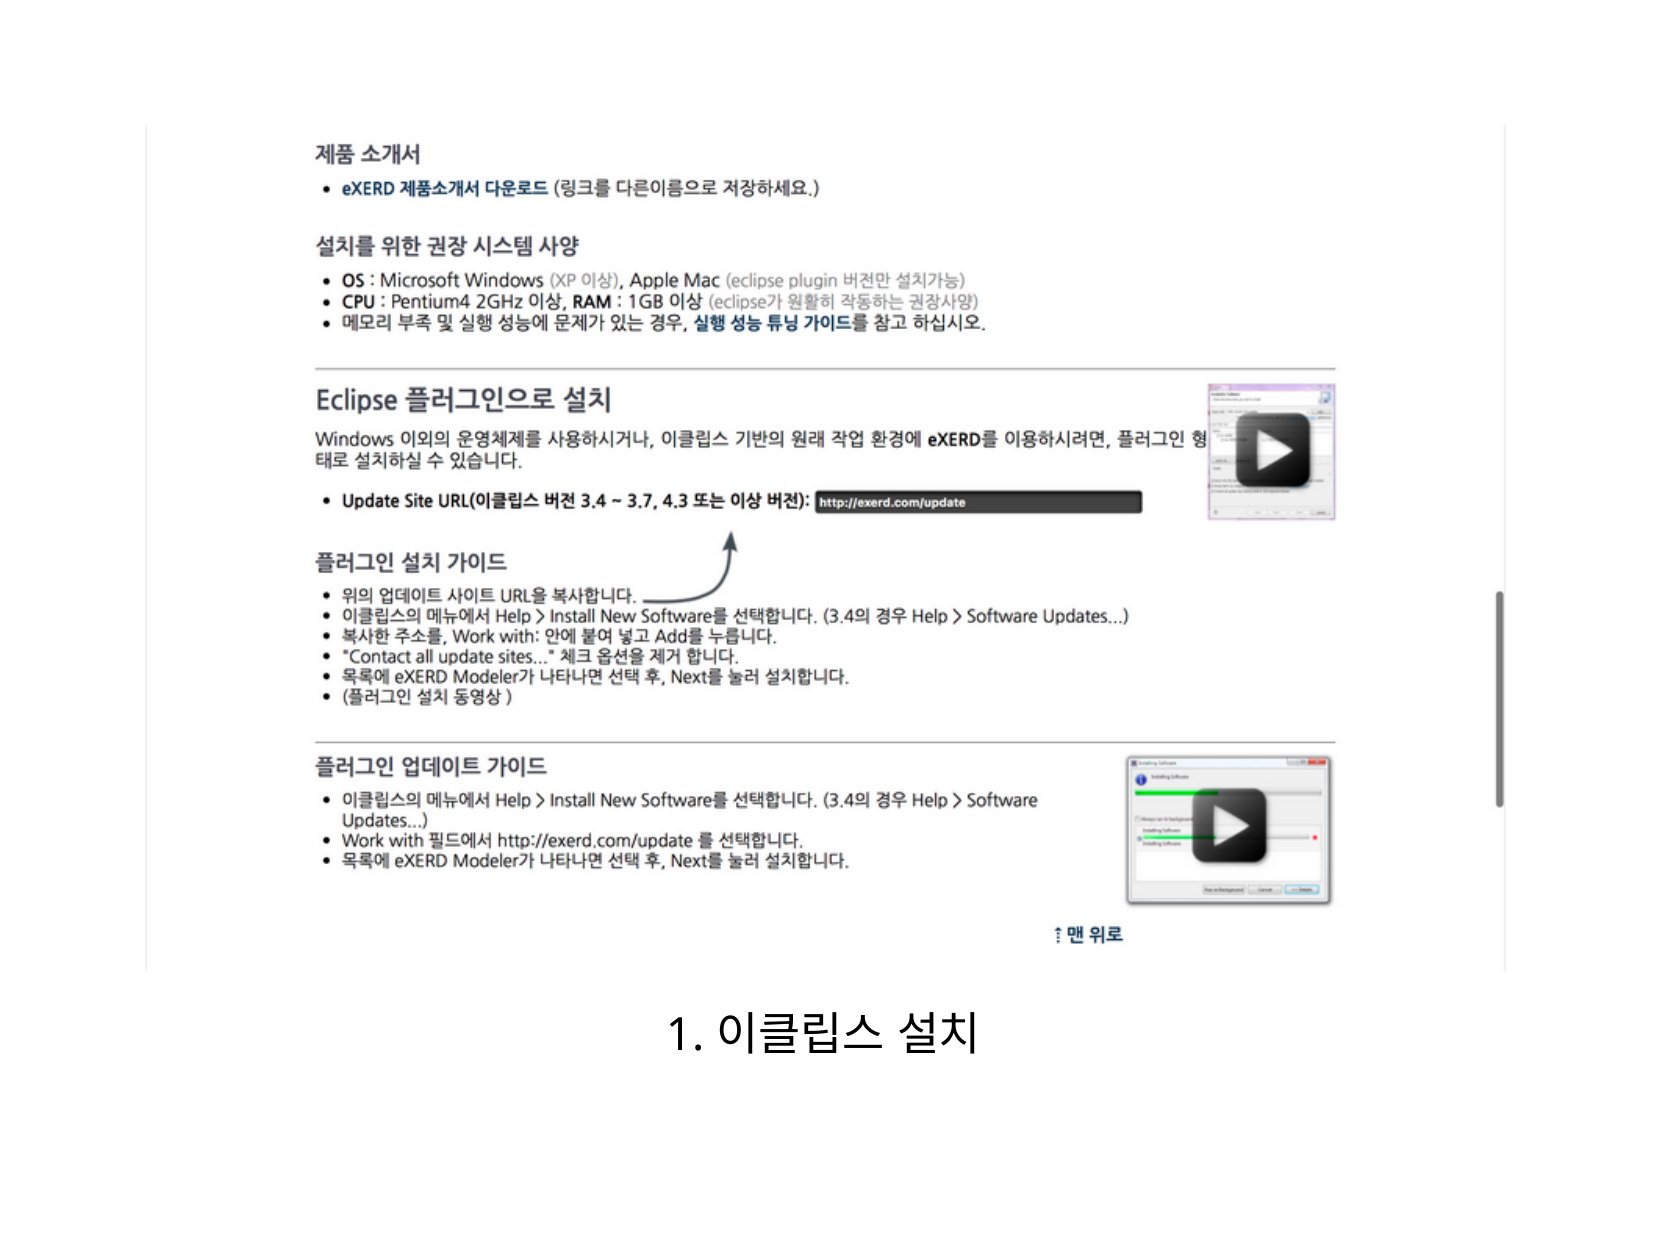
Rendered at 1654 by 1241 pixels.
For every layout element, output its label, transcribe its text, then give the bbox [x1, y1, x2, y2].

picture [144, 121, 1509, 975]
title 1. 이클립스 설치 [330, 975, 1317, 1134]
